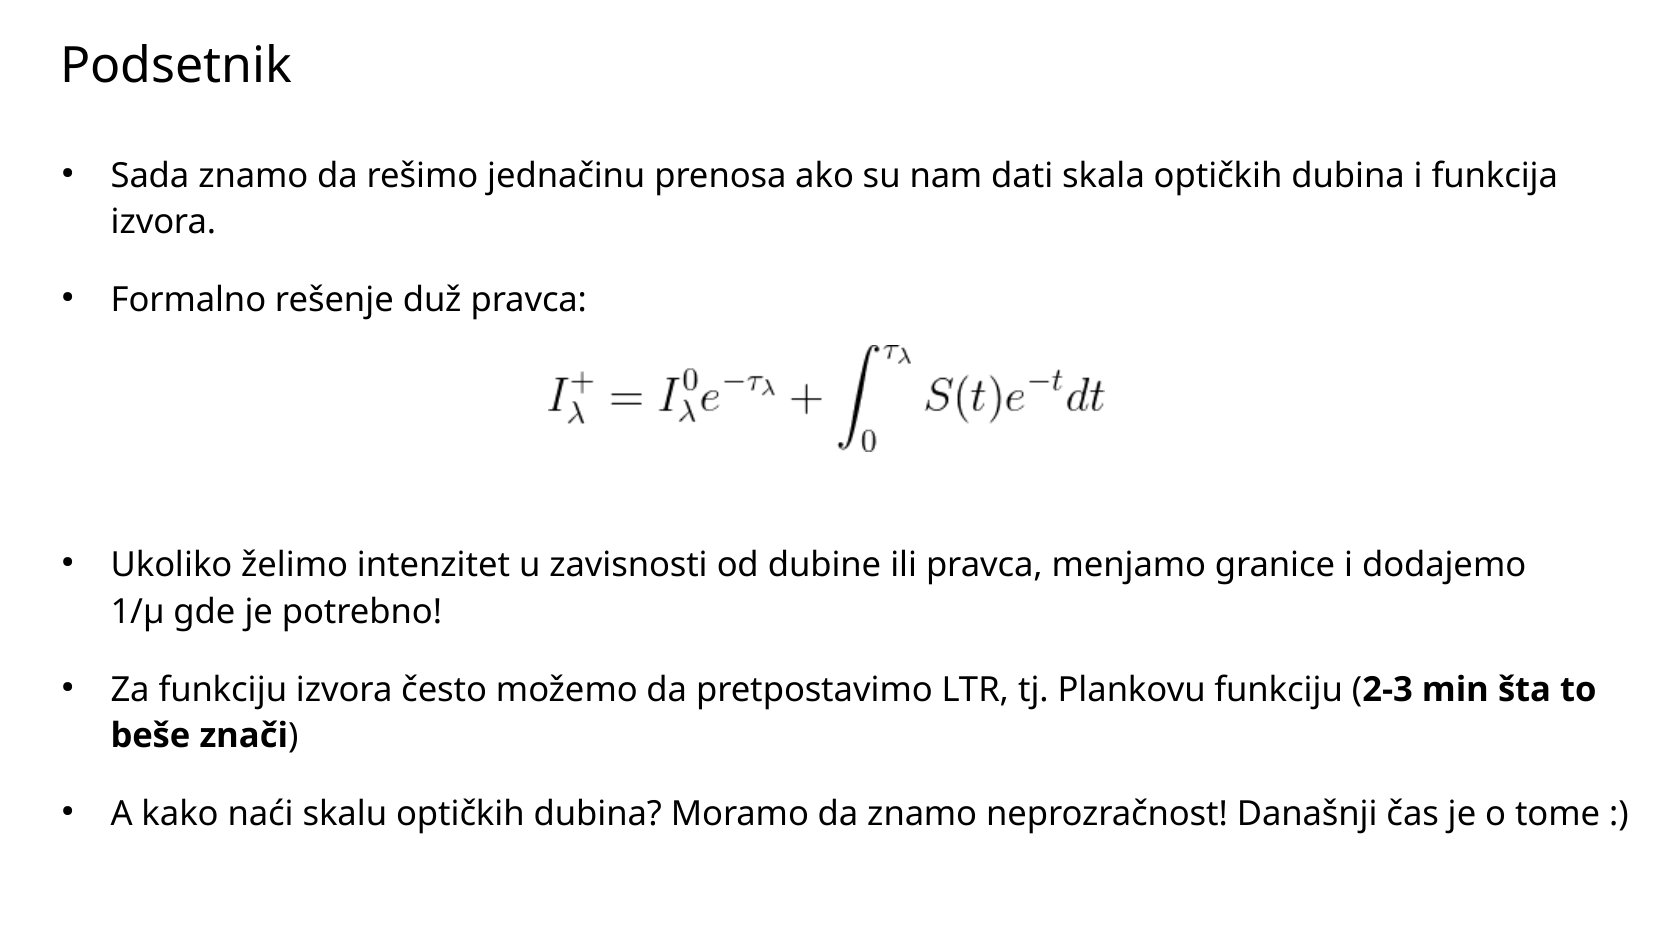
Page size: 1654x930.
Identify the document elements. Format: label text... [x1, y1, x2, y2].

title Podsetnik [59, 13, 1648, 113]
list Sada znamo da rešimo jednačinu prenosa ako su nam dati skala optičkih dubina i funkcija izvora. Formalno rešenje duž pravca: Ukoliko želimo intenzitet u zavisnosti od dubine ili pravca, menjamo granice i dodajemo 1/μ gde je potrebno! Za funkciju izvora često možemo da pretpostavimo LTR, tj. Plankovu funkciju (2-3 min šta to beše znači) A kako naći skalu optičkih dubina? Moramo da znamo neprozračnost! Današnji čas je o tome :) [45, 150, 1635, 880]
picture [548, 345, 1105, 452]
